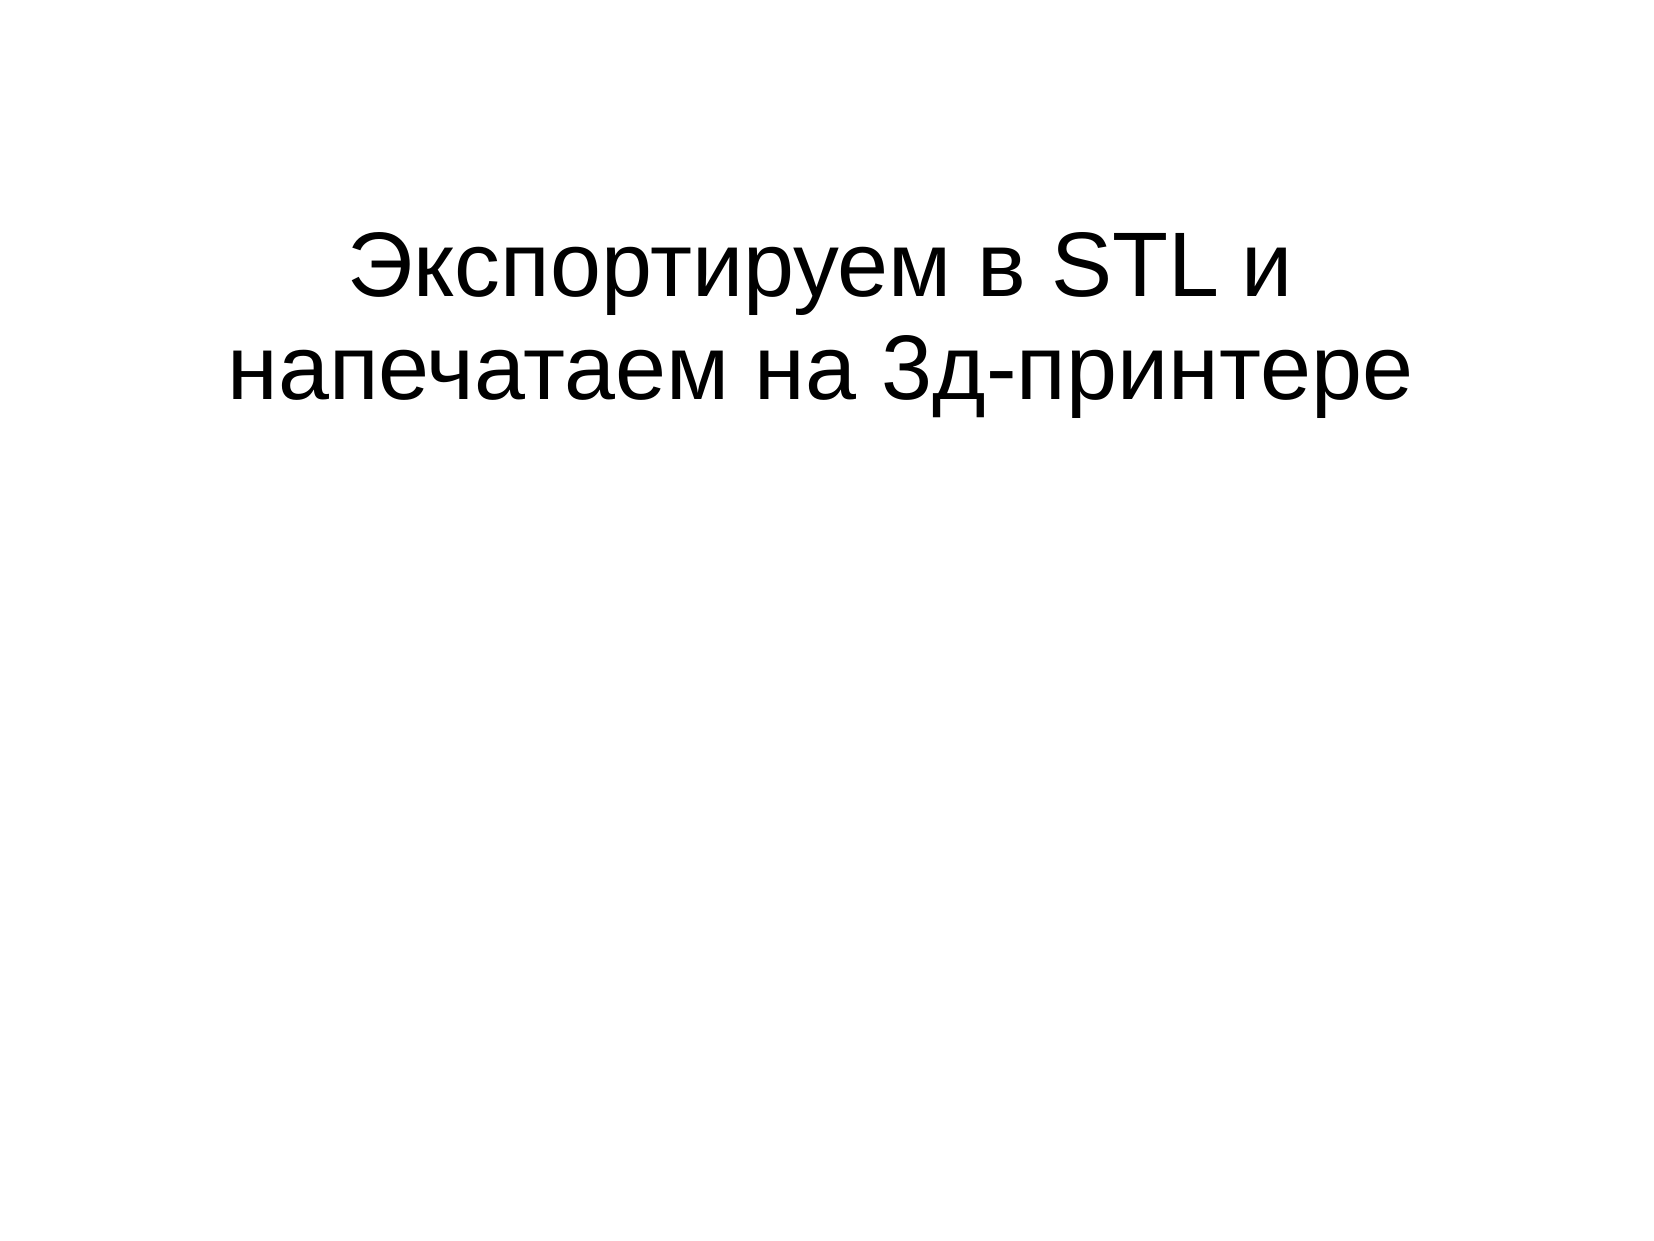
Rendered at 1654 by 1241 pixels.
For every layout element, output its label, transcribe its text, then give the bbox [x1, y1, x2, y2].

title Экспортируем в STL и напечатаем на 3д-принтере [94, 212, 1548, 420]
